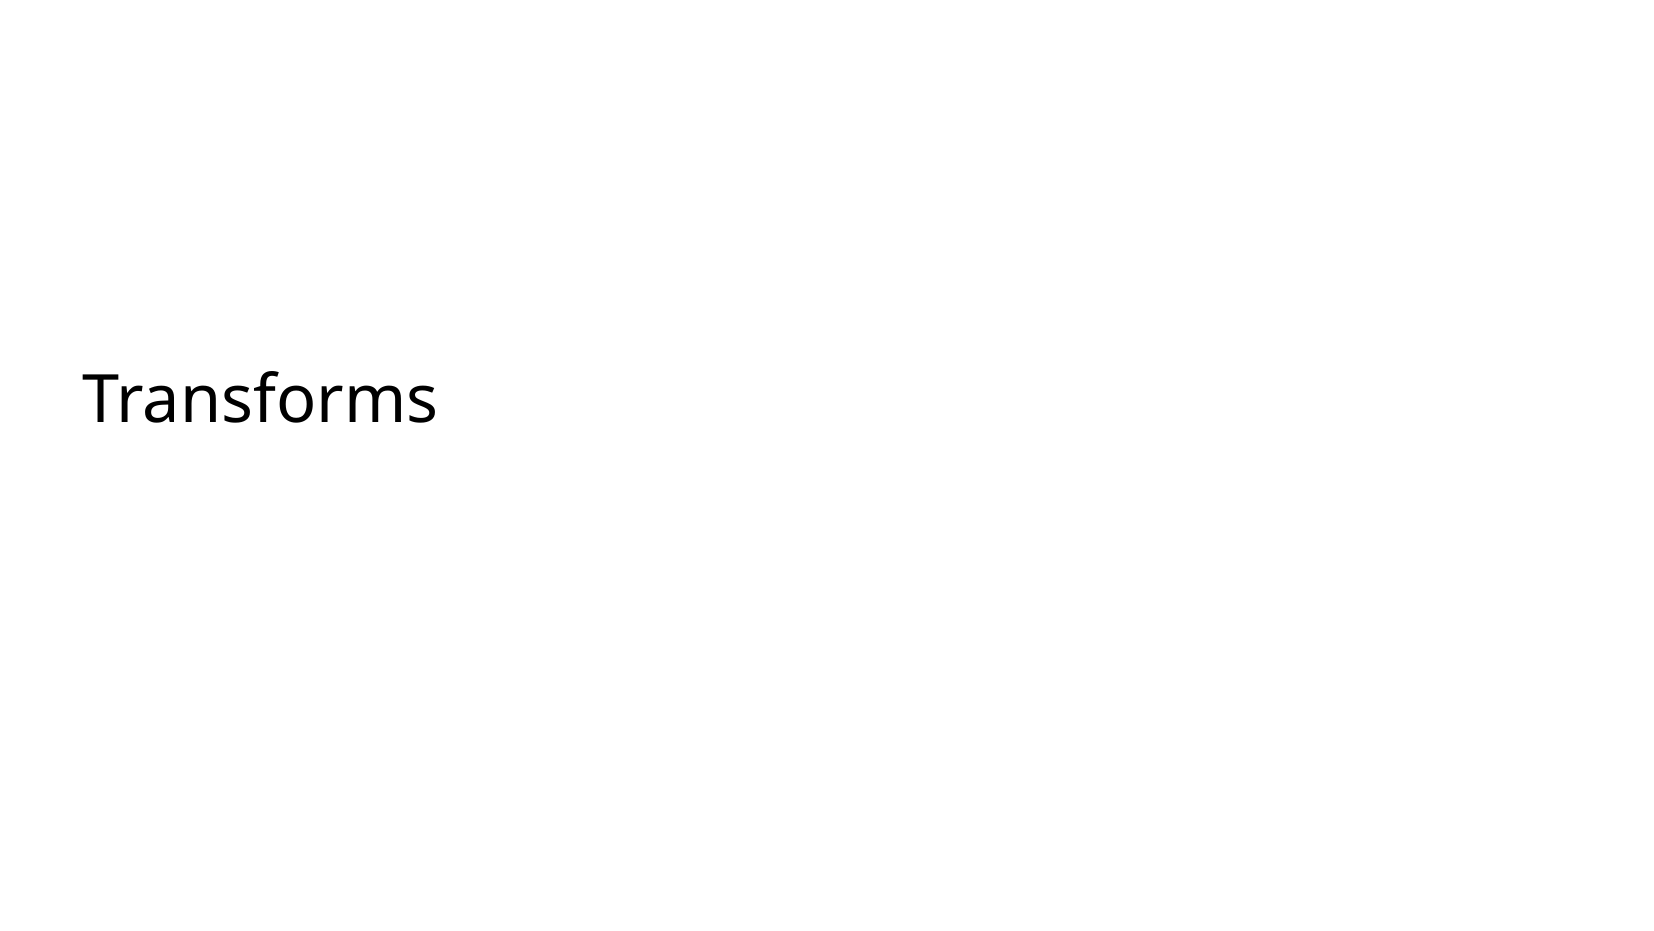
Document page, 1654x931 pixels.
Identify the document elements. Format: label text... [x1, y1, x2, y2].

subtitle Transforms [82, 37, 1571, 757]
